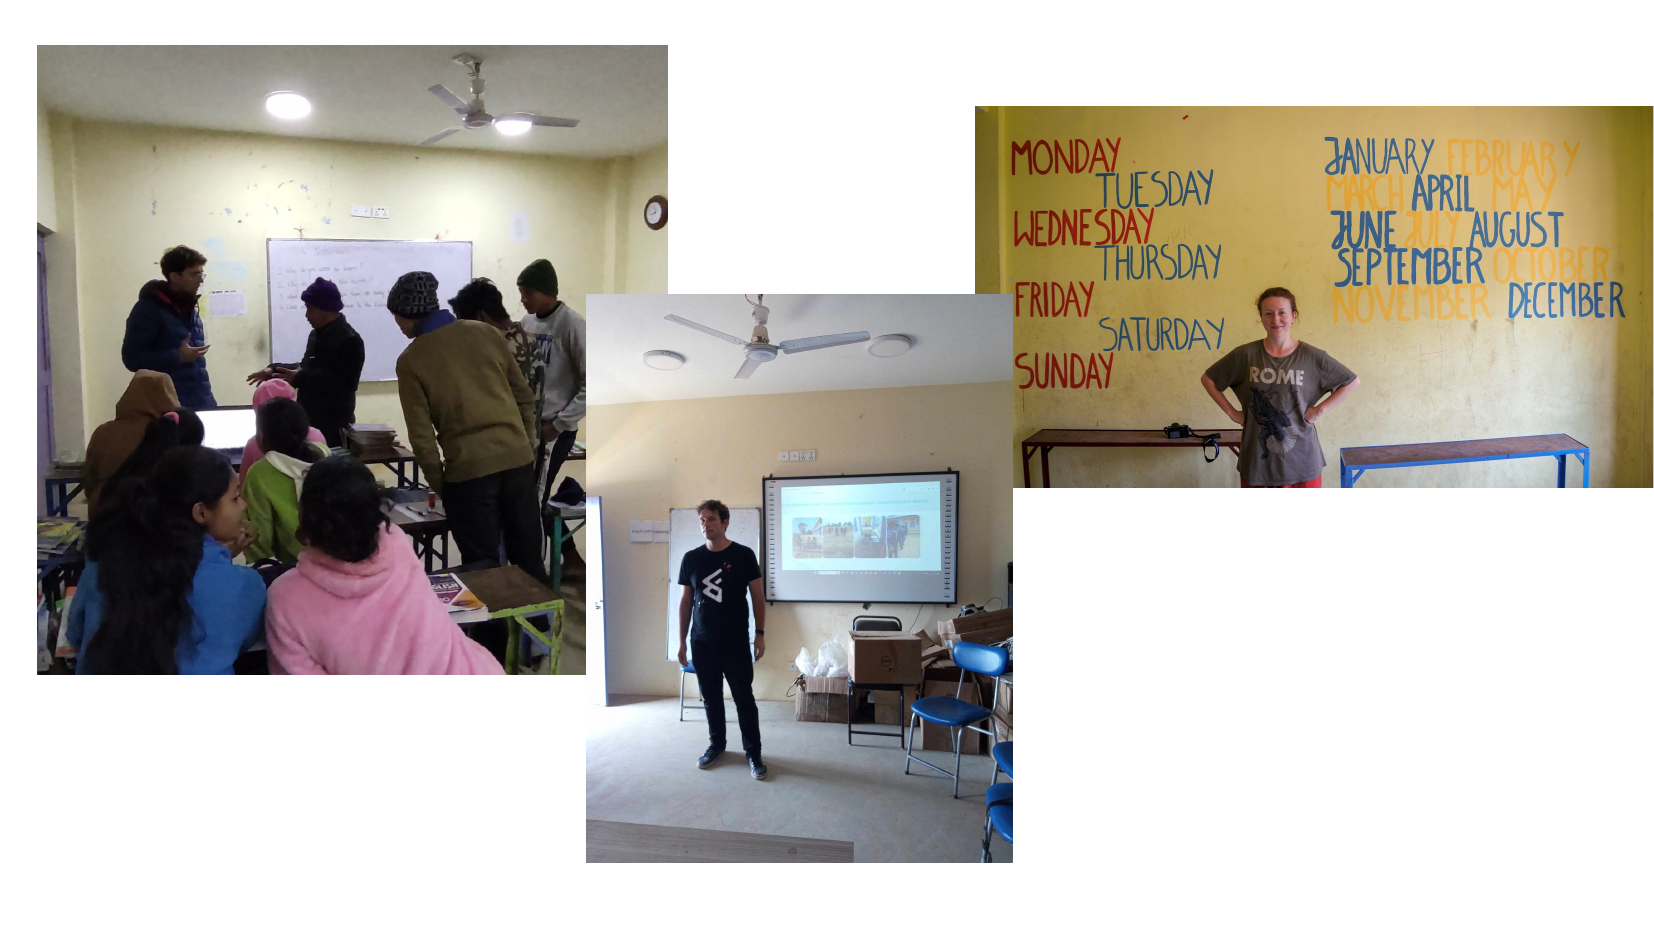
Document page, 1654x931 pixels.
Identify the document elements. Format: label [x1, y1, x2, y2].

picture [37, 45, 1654, 863]
